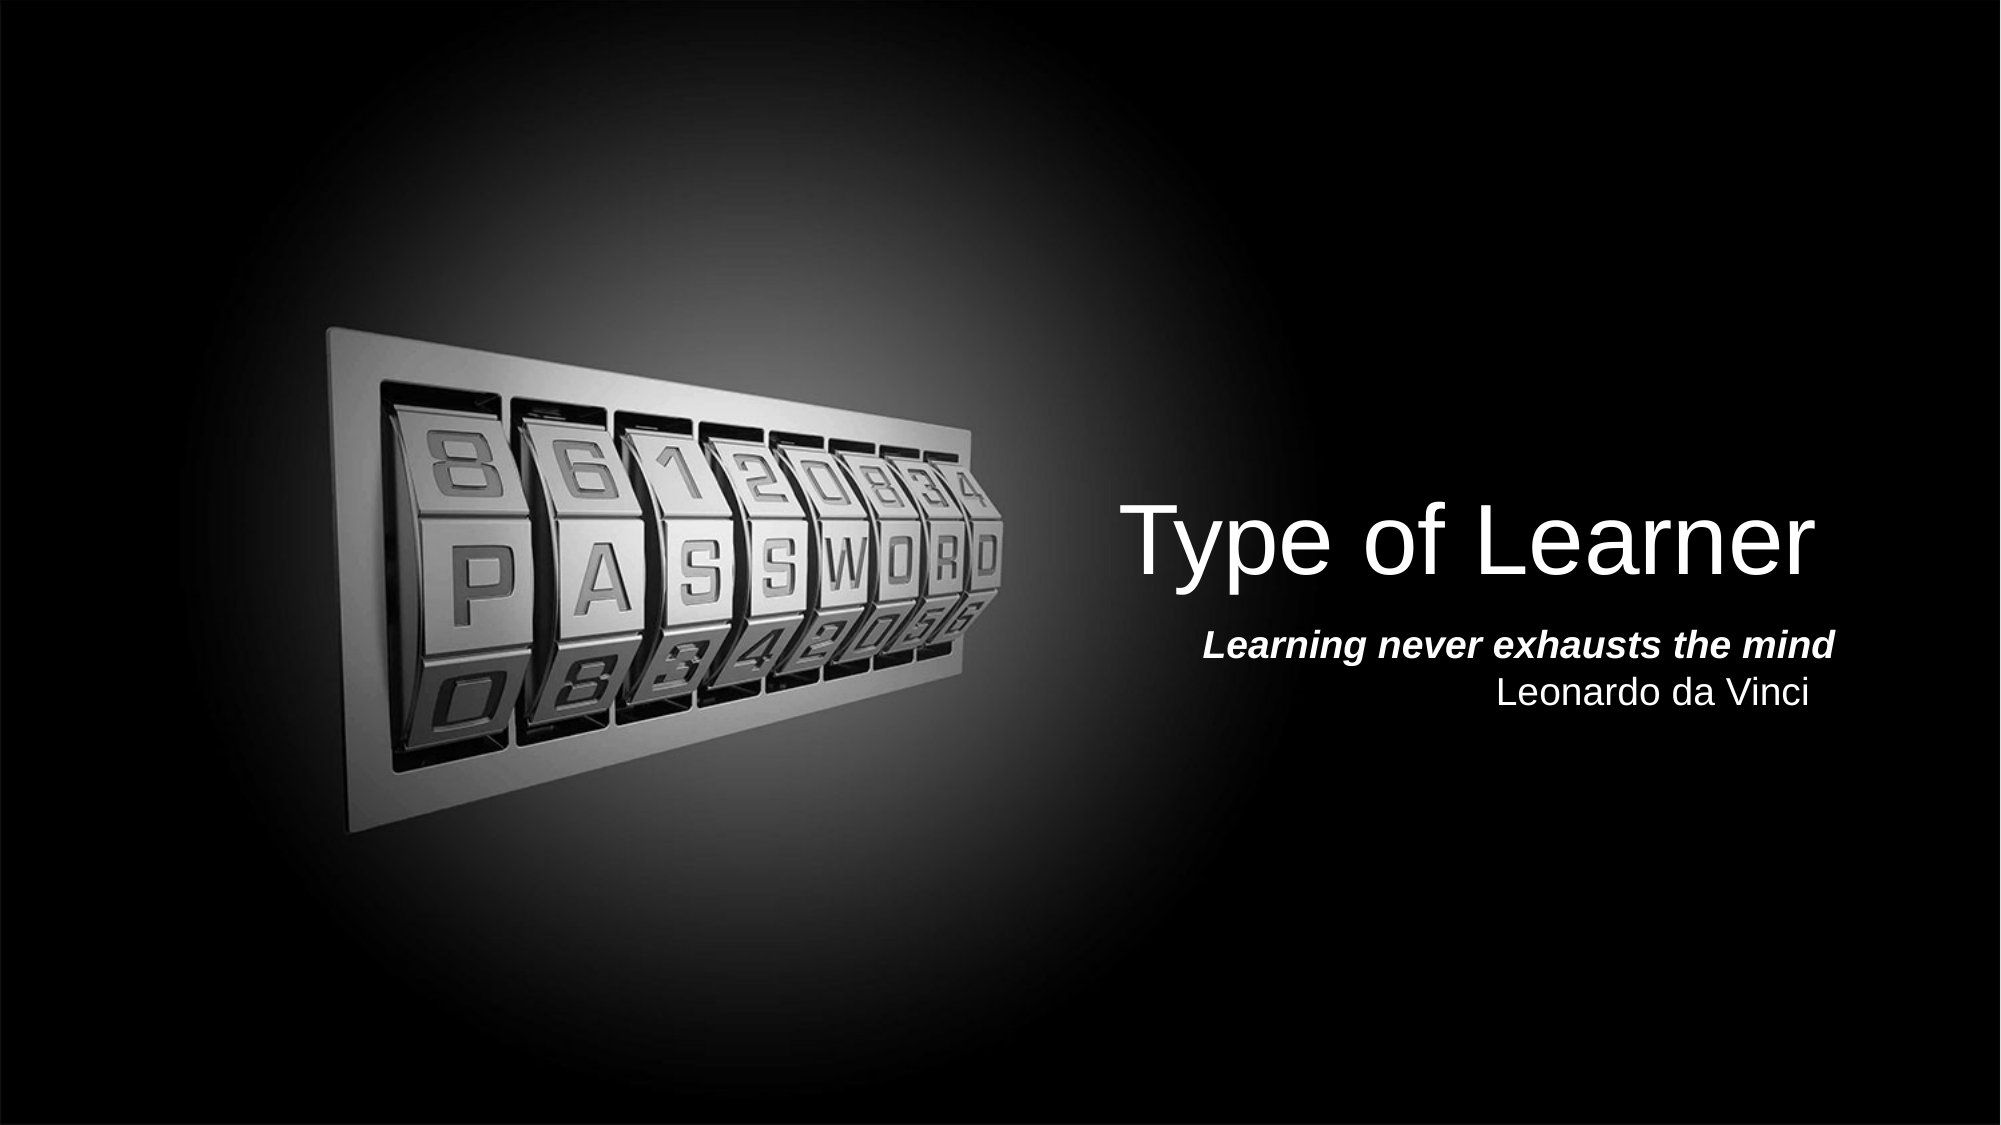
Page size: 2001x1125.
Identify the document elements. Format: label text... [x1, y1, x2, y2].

text_box Learning never exhausts the mind Leonardo da Vinci [1106, 471, 1867, 768]
picture [0, 0, 2001, 1125]
text_box Type of Learner [1103, 466, 1864, 602]
